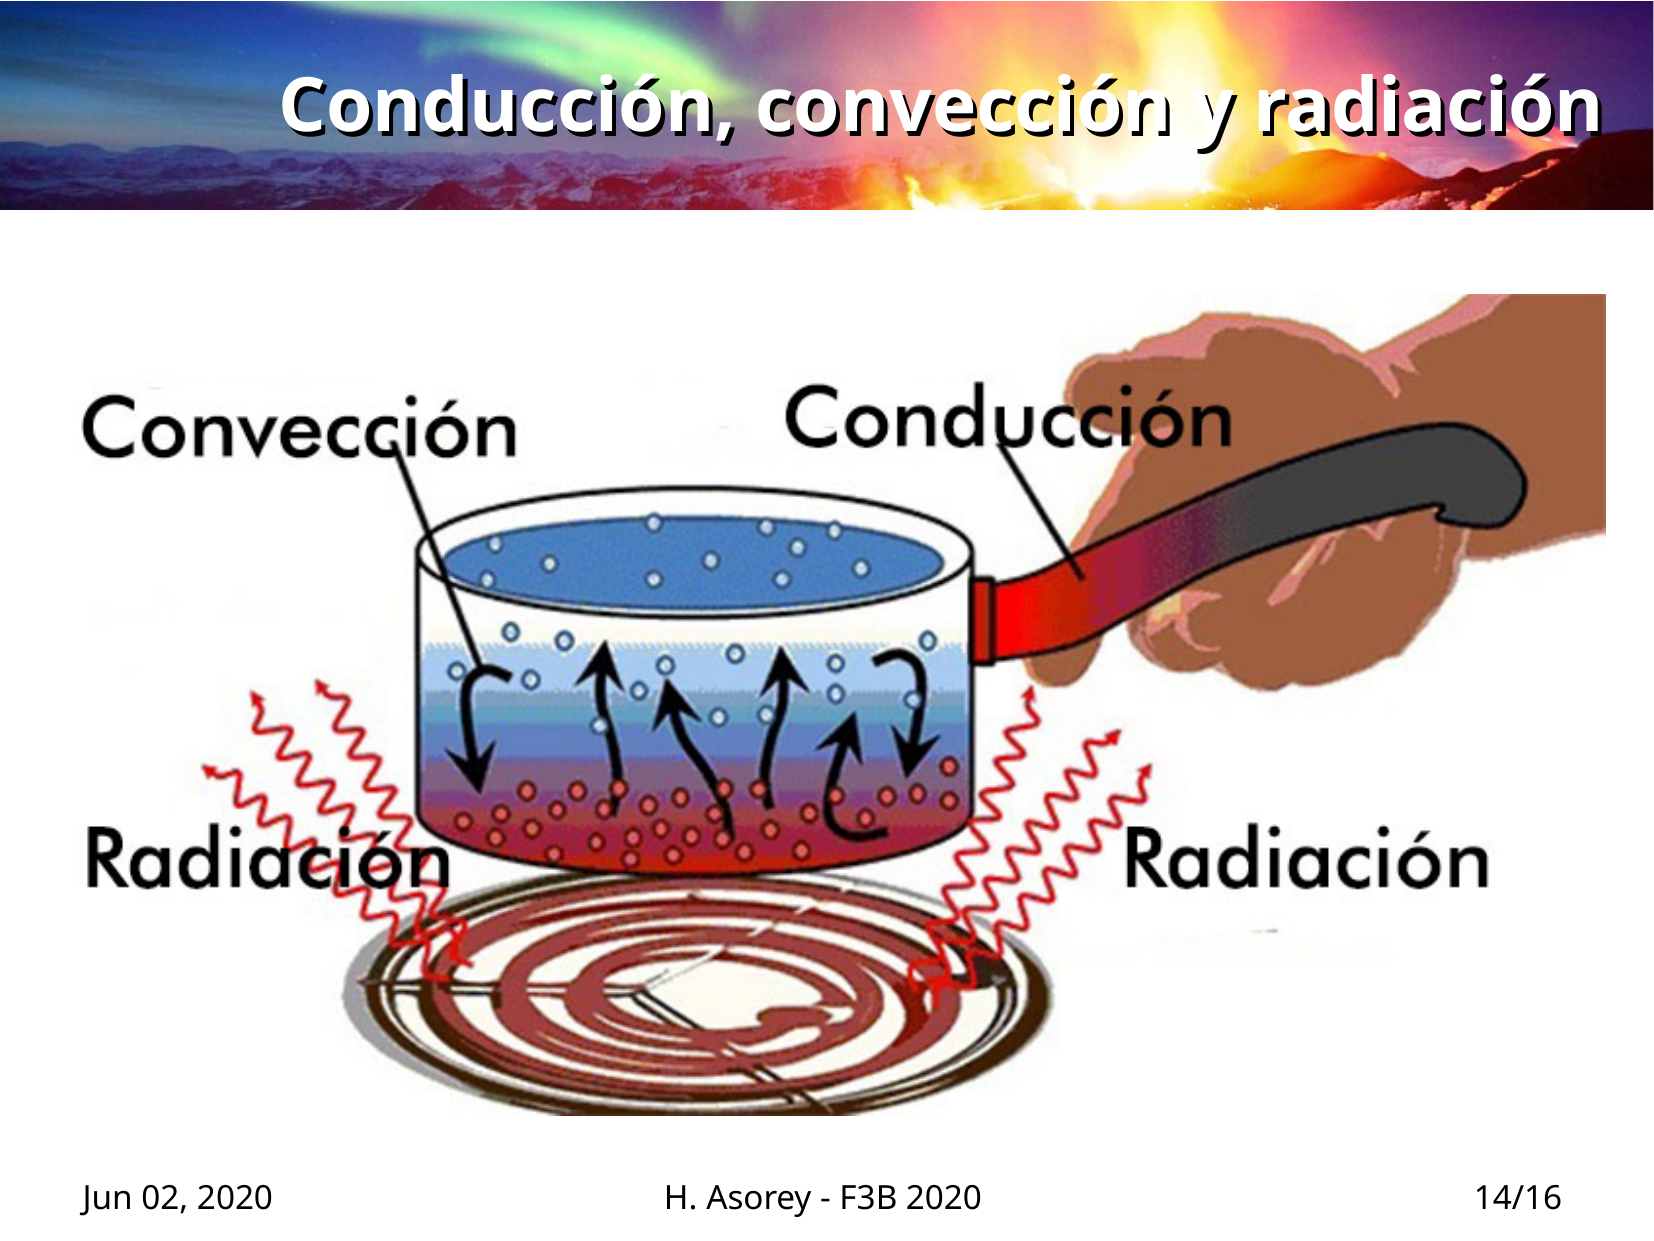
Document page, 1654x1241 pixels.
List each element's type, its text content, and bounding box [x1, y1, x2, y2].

picture [0, 1, 1654, 210]
title Conducción, convección y radiación [45, 15, 1606, 191]
picture [45, 294, 1606, 1116]
